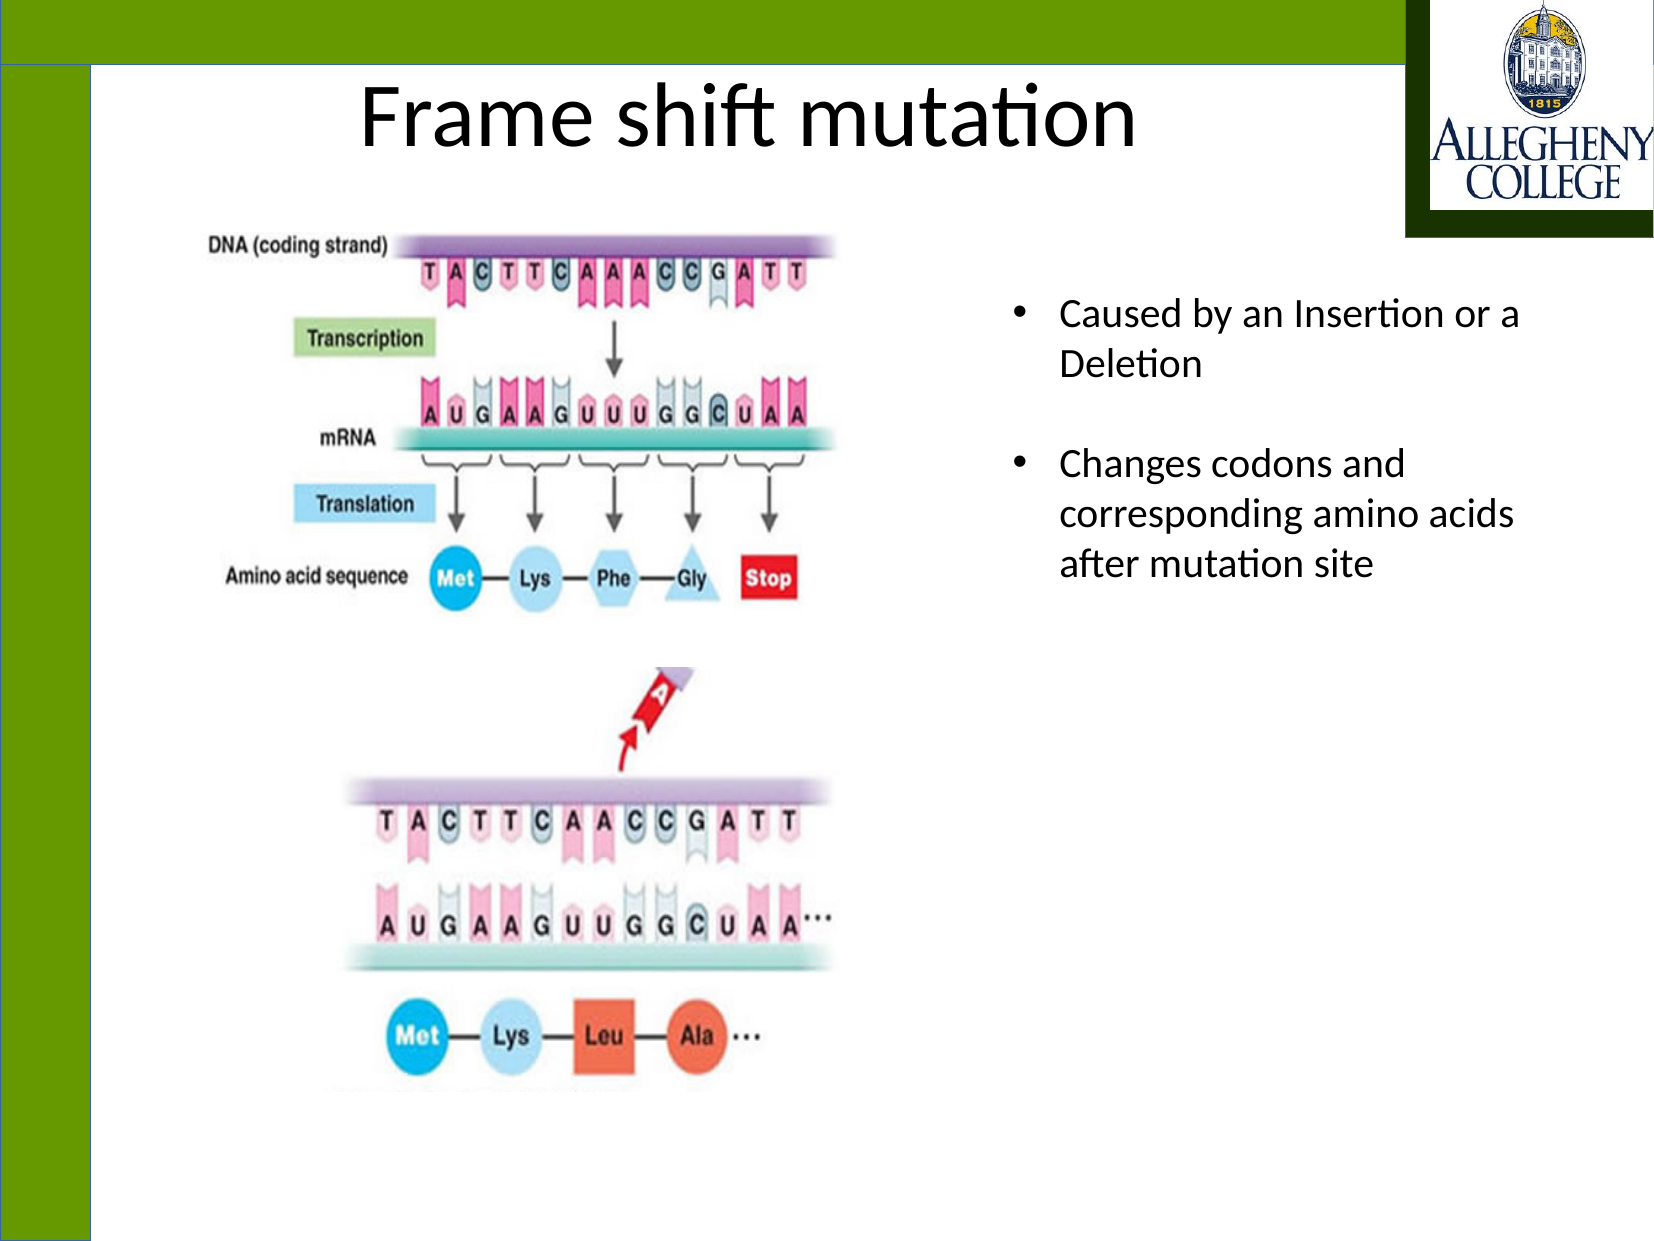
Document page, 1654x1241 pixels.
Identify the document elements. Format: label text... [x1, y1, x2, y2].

picture [182, 232, 866, 617]
picture [1430, 0, 1654, 210]
text_box [0, 0, 1654, 1241]
text_box Caused by an Insertion or a Deletion Changes codons and corresponding amino acids after mutation site [997, 278, 1616, 594]
title Frame shift mutation [91, 65, 1405, 204]
picture [283, 667, 874, 1092]
